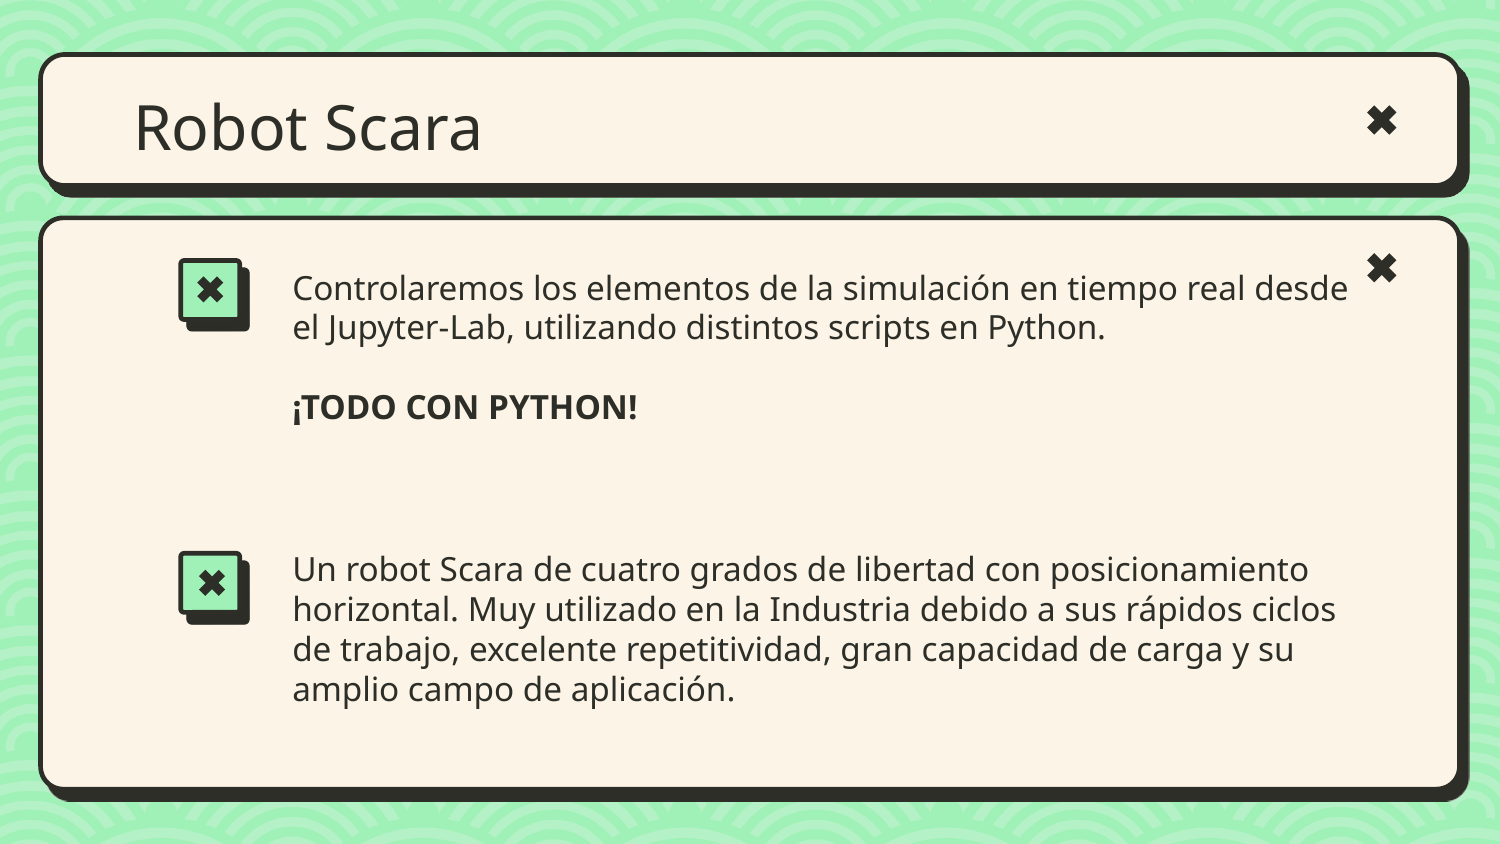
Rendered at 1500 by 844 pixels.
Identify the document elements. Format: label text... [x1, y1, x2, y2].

subtitle Un robot Scara de cuatro grados de libertad con posicionamiento horizontal. Muy utilizado en la Industria debido a sus rápidos ciclos de trabajo, excelente repetitividad, gran capacidad de carga y su amplio campo de aplicación. [277, 523, 1382, 733]
text_box [180, 553, 240, 613]
title Robot Scara [118, 72, 1382, 167]
subtitle Controlaremos los elementos de la simulación en tiempo real desde el Jupyter-Lab, utilizando distintos scripts en Python. ¡TODO CON PYTHON! [277, 224, 1382, 469]
picture [0, 0, 1500, 844]
text_box [180, 260, 240, 320]
